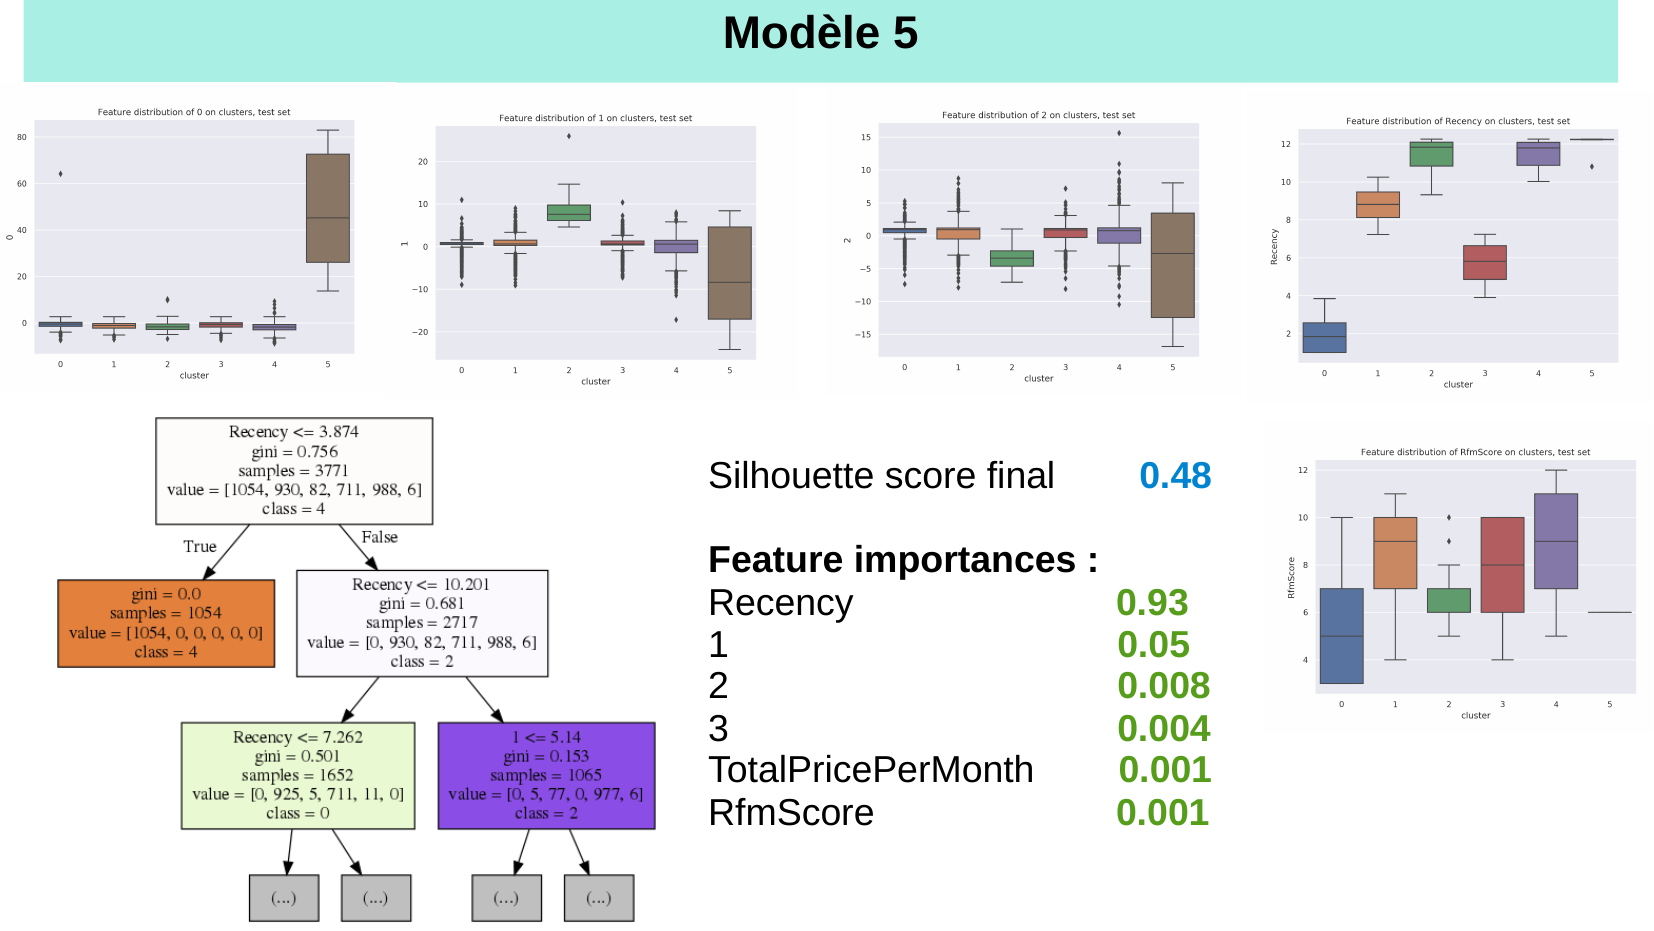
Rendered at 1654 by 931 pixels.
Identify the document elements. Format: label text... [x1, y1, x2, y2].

picture [1263, 422, 1654, 733]
picture [53, 413, 660, 926]
text_box Modèle 5 [23, 0, 1619, 83]
text_box Silhouette score final 0.48 Feature importances : Recency 0.93 1 0.05 2 0.008 3 0.004 TotalPricePerMonth 0.001 RfmScore 0.001 [693, 447, 1232, 841]
picture [826, 85, 1241, 396]
picture [1246, 91, 1654, 402]
picture [0, 82, 798, 399]
